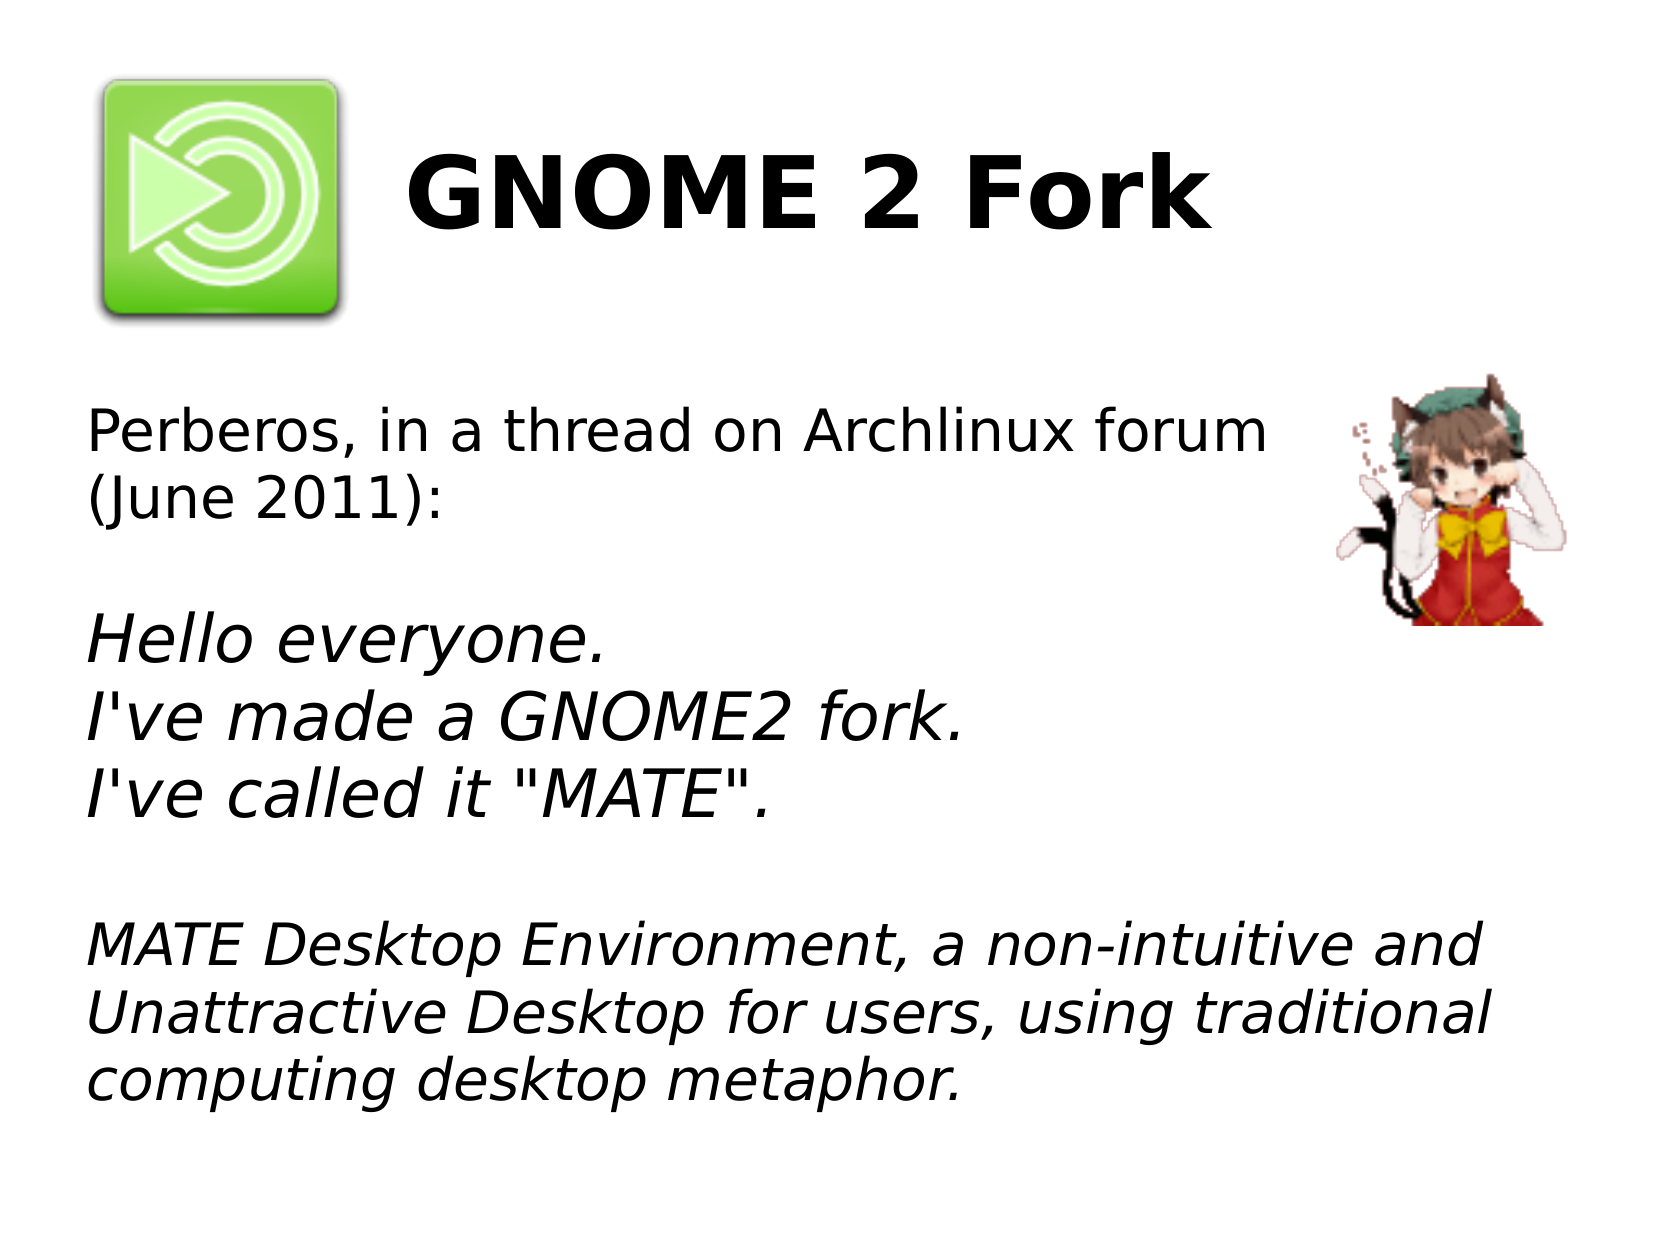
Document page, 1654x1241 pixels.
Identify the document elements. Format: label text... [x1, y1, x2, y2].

picture [1322, 366, 1583, 626]
text_box GNOME 2 Fork [389, 128, 1394, 260]
picture [88, 64, 355, 331]
text_box Perberos, in a thread on Archlinux forum (June 2011): Hello everyone. I've made a GNOME2 fork. I've called it "MATE". MATE Desktop Environment, a non-intuitive and Unattractive Desktop for users, using traditional computing desktop metaphor. [71, 389, 1510, 1123]
